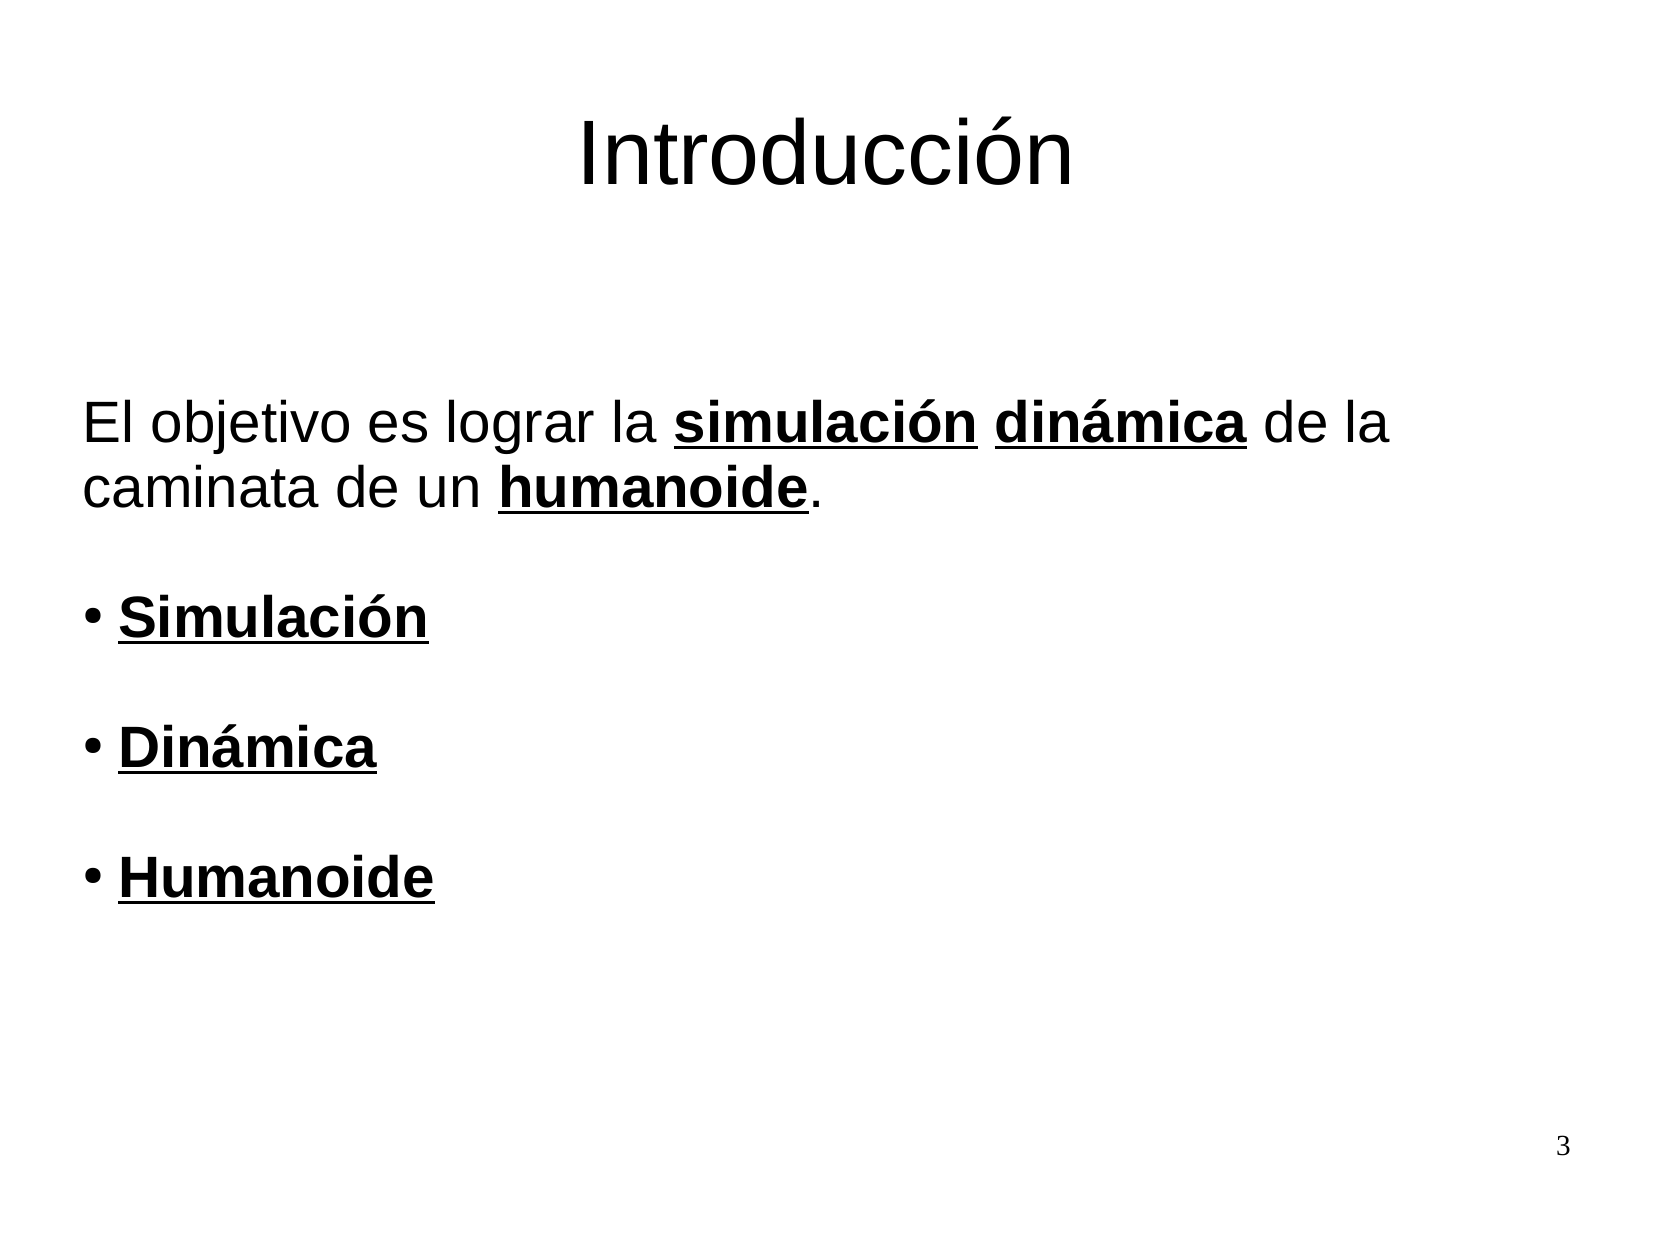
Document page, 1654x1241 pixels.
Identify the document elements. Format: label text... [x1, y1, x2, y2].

title Introducción [82, 49, 1571, 257]
subtitle El objetivo es lograr la simulación dinámica de la caminata de un humanoide. Simulación Dinámica Humanoide [82, 290, 1571, 1010]
